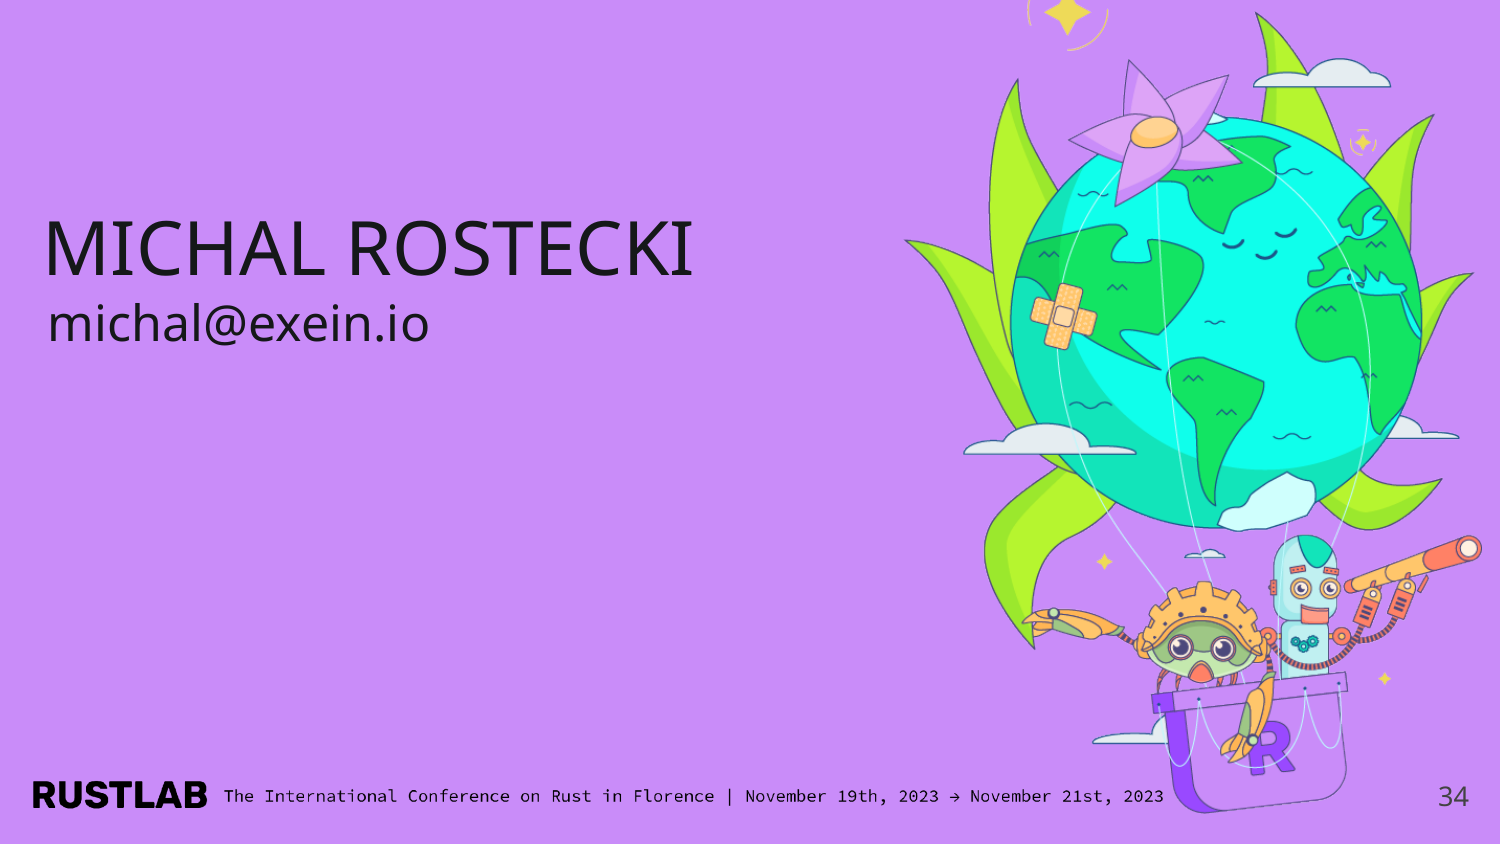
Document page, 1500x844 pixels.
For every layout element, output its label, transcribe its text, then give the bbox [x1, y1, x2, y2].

picture [30, 0, 1482, 818]
title MICHAL ROSTECKI [27, 185, 884, 279]
subtitle michal@exein.io [33, 279, 667, 370]
